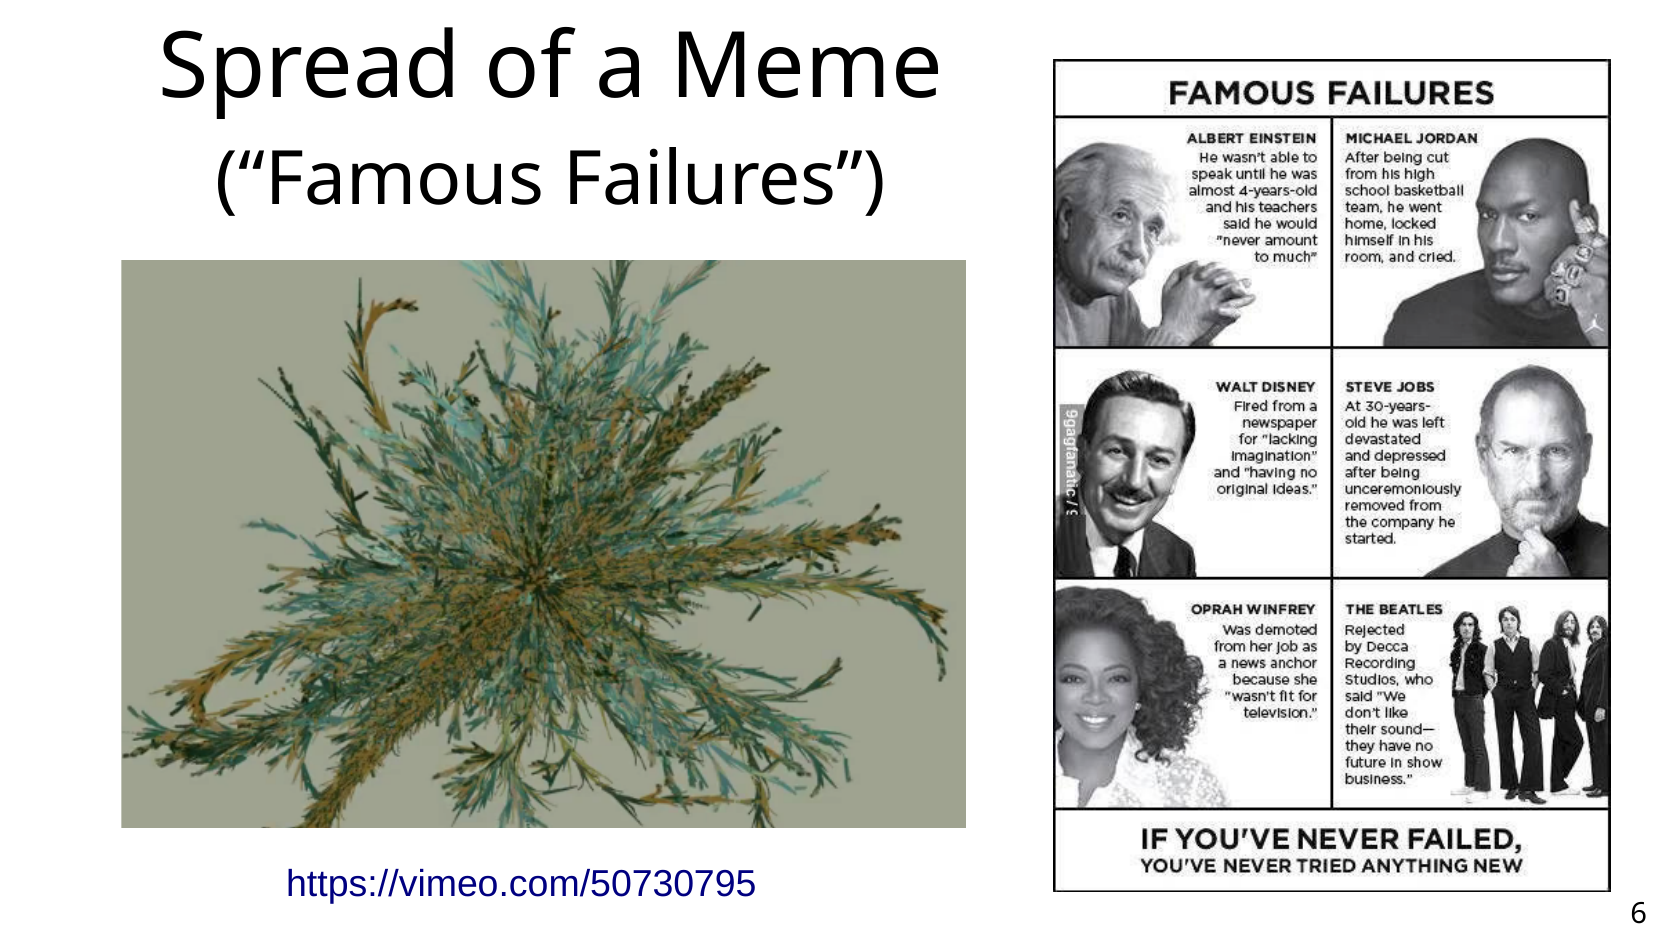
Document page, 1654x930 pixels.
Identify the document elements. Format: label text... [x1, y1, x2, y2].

title Spread of a Meme (“Famous Failures”) [82, 1, 1021, 225]
picture [121, 260, 966, 828]
picture [1053, 59, 1611, 892]
text_box https://vimeo.com/50730795 [271, 855, 847, 912]
